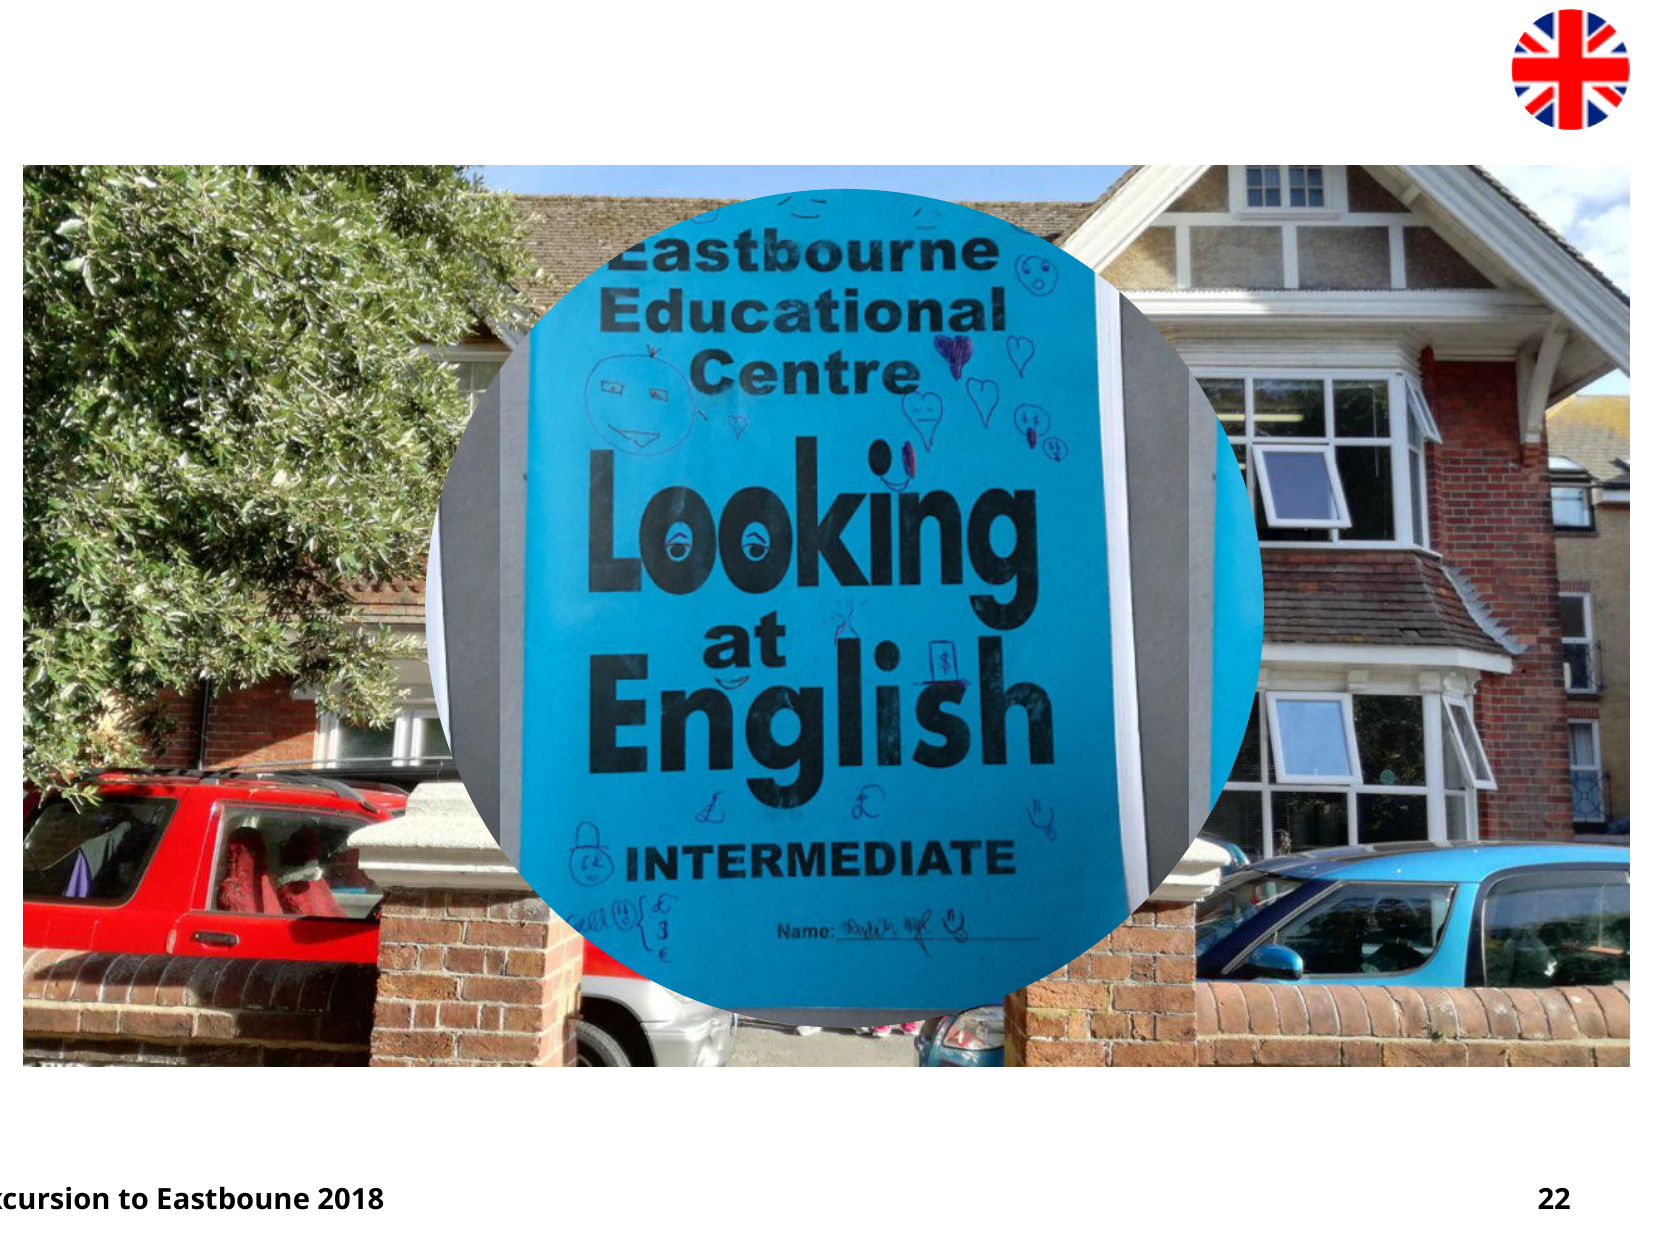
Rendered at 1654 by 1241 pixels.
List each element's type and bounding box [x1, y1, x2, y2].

picture [1511, 9, 1630, 131]
text_box [425, 188, 1264, 1028]
picture [23, 165, 1630, 1067]
